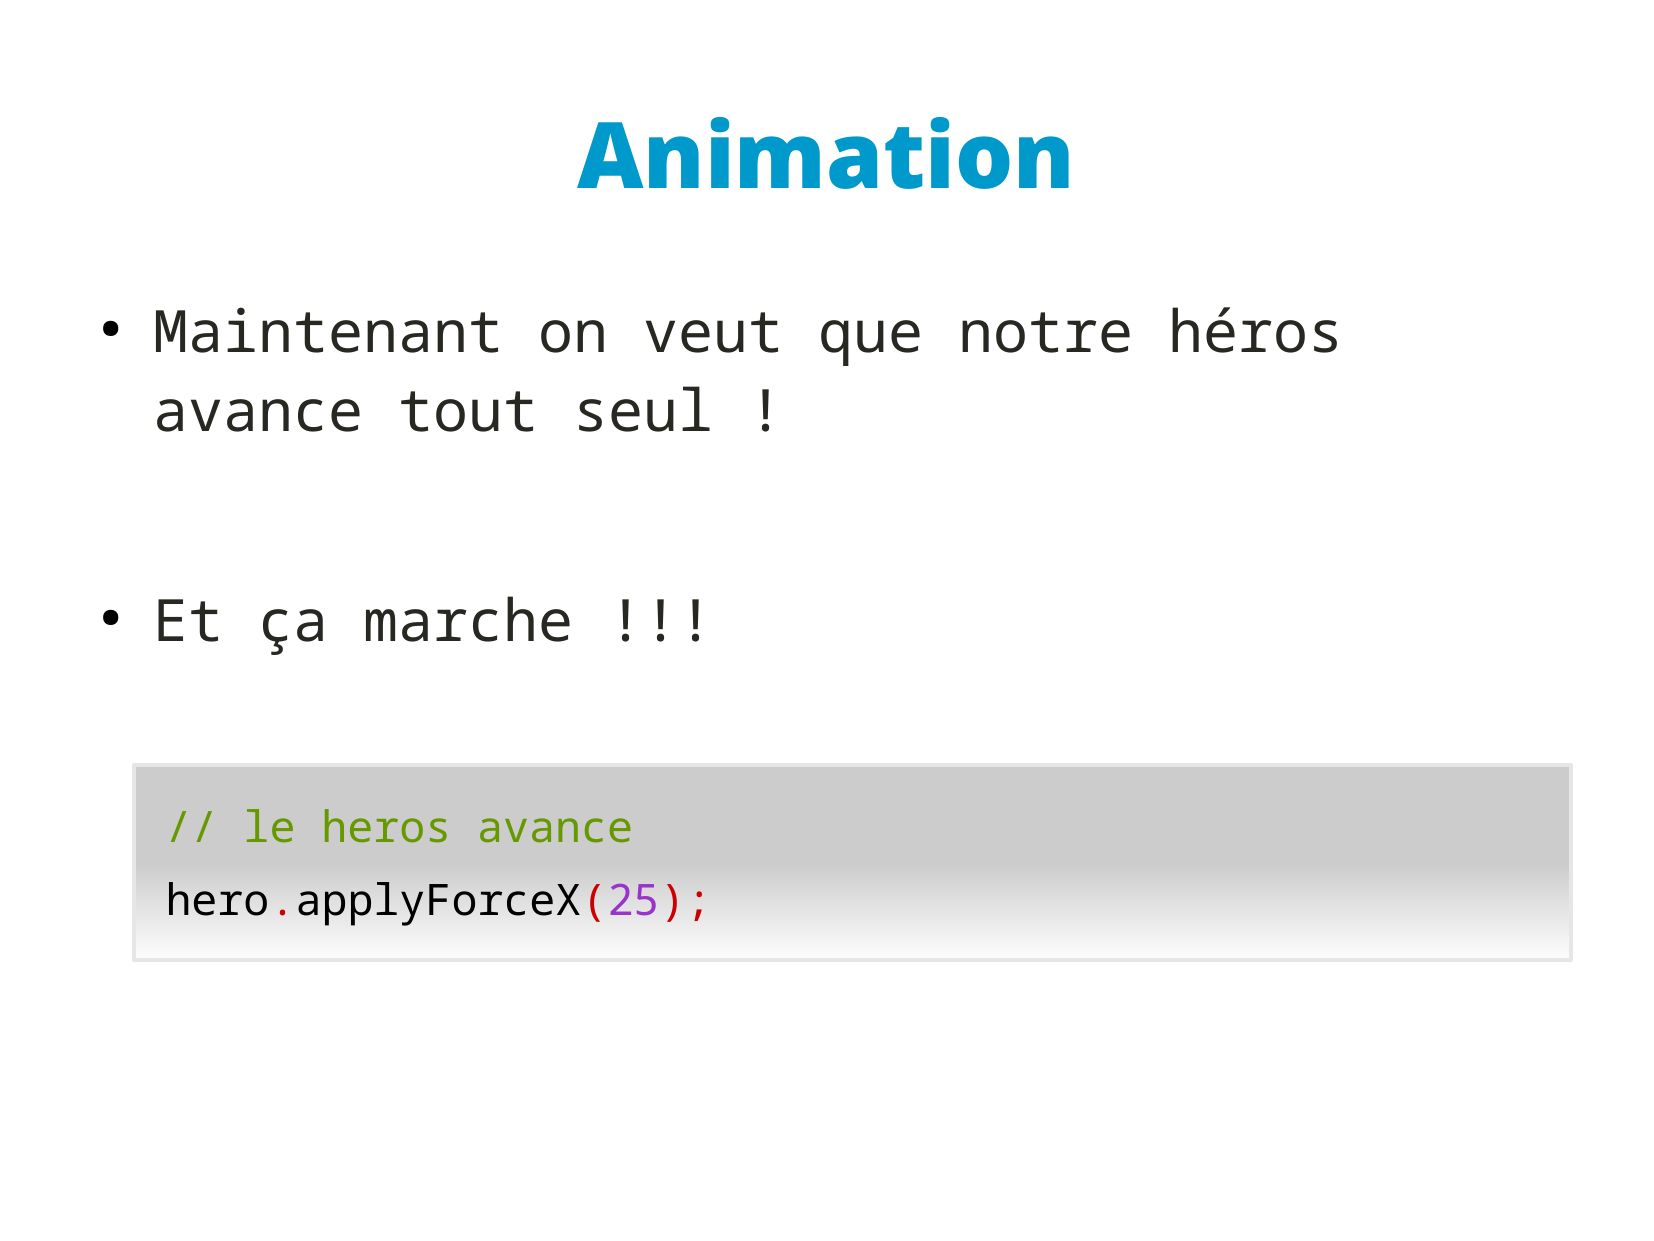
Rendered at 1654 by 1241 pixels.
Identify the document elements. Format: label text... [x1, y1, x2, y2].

list // le heros avance hero.applyForceX(25); [133, 765, 1571, 961]
list Maintenant on veut que notre héros avance tout seul ! Et ça marche !!! [82, 290, 1571, 1010]
title Animation [82, 49, 1571, 257]
